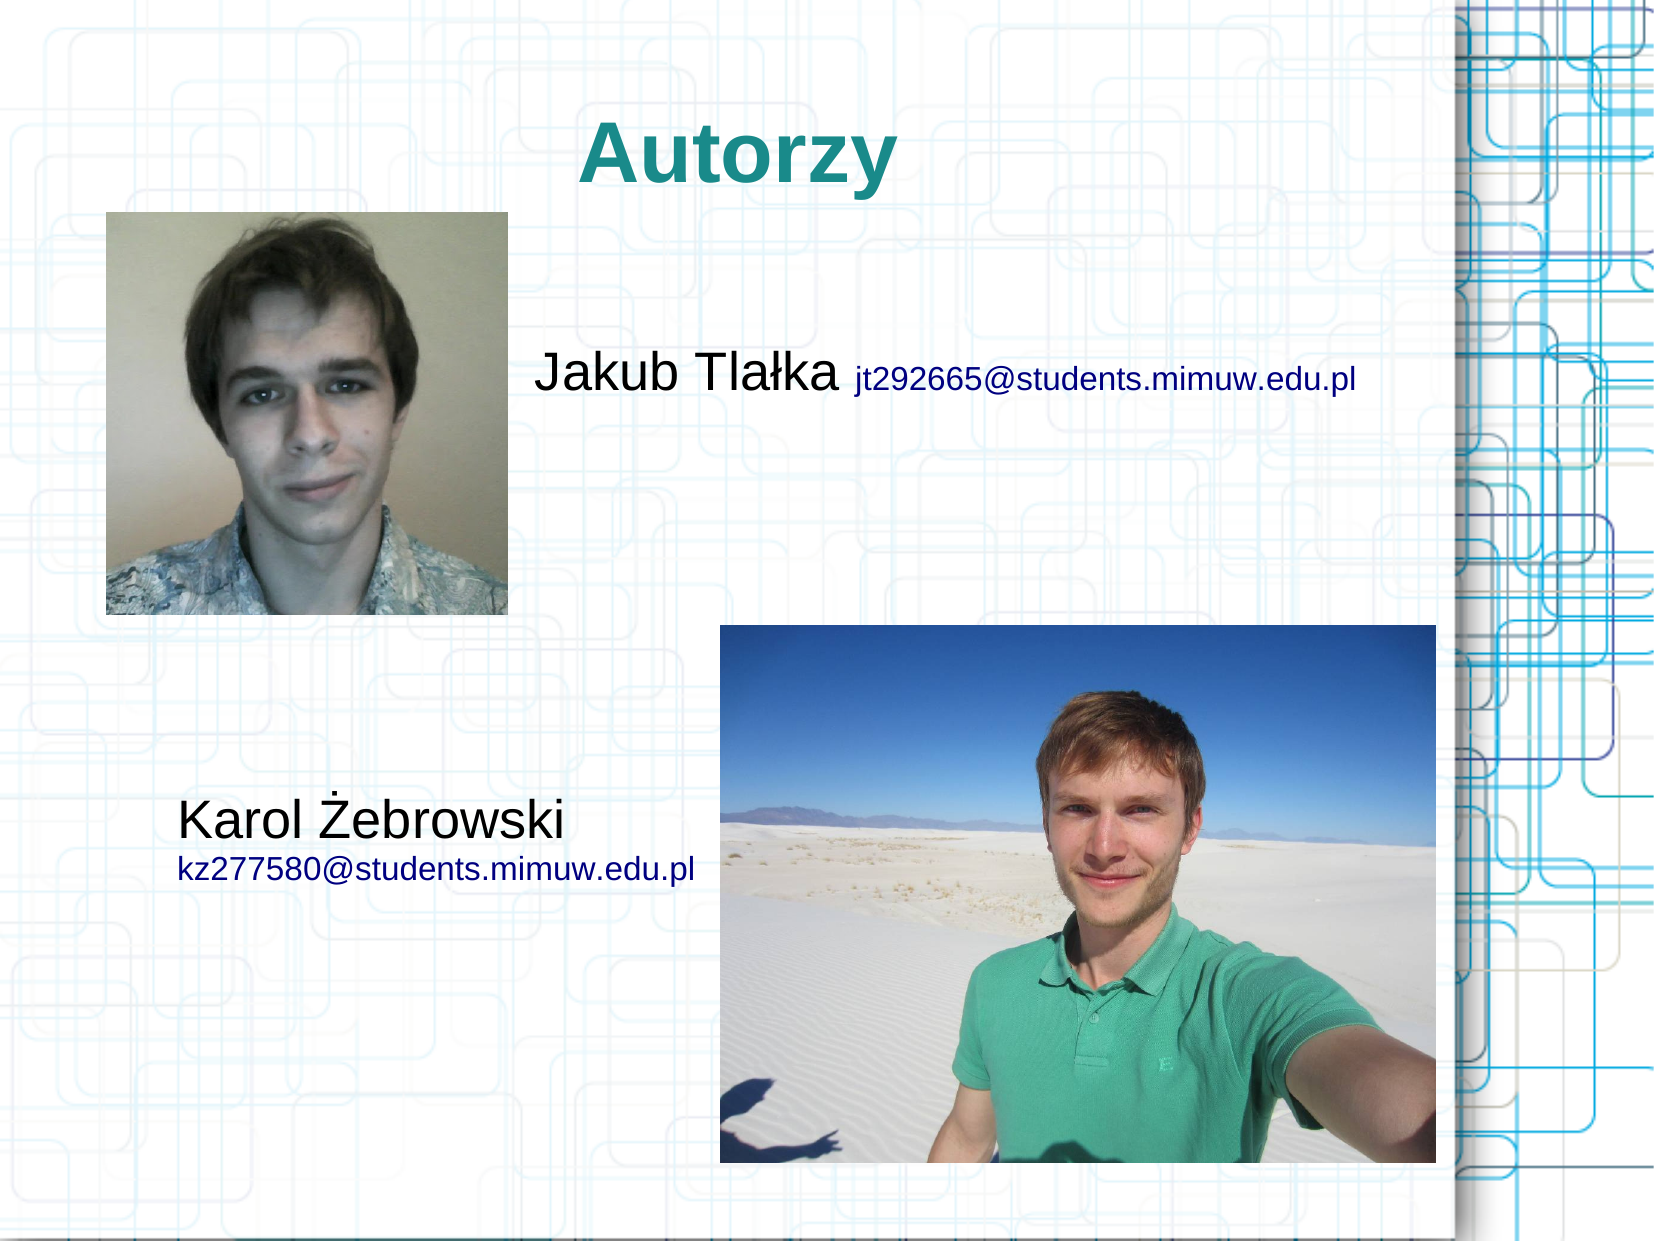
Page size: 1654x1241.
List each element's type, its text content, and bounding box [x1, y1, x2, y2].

picture [0, 0, 1654, 1241]
list Jakub Tlałka jt292665@students.mimuw.edu.pl [508, 340, 1441, 402]
text_box Karol Żebrowski kz277580@students.mimuw.edu.pl [106, 789, 721, 1004]
title Autorzy [59, 49, 1418, 257]
